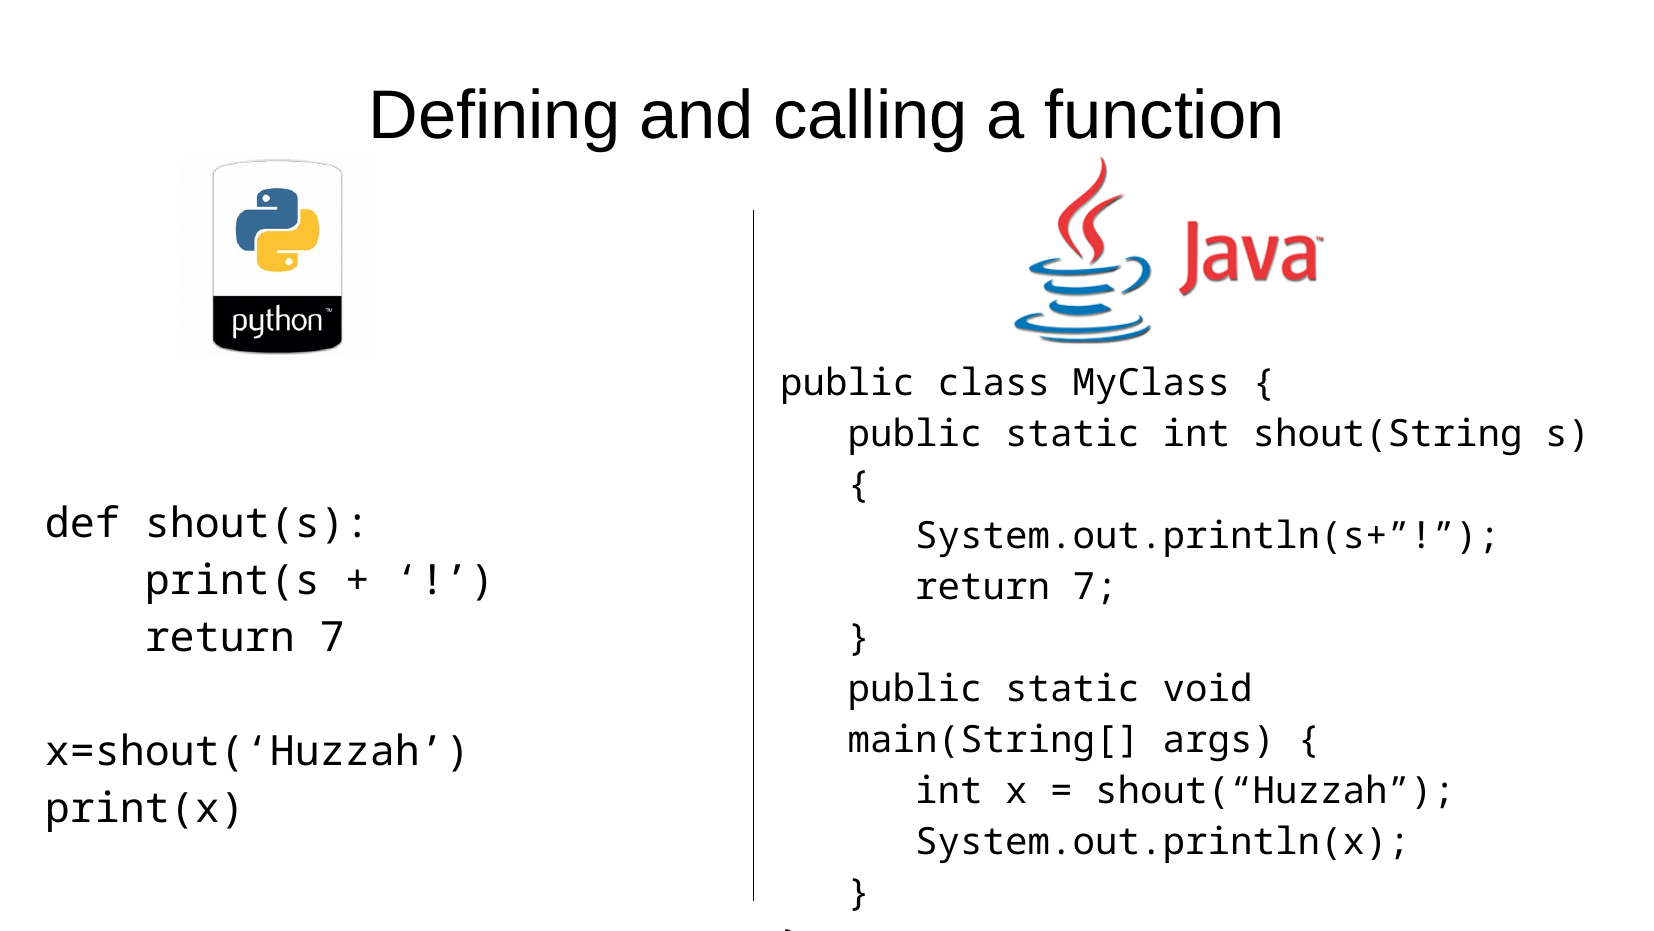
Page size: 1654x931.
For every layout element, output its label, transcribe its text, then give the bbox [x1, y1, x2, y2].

title Defining and calling a function [82, 37, 1571, 193]
text_box def shout(s): print(s + ‘!’) return 7 x=shout(‘Huzzah’) print(x) [754, 428, 765, 834]
picture [1001, 138, 1336, 362]
text_box def shout(s): print(s + ‘!’) return 7 x=shout(‘Huzzah’) print(x) [30, 428, 753, 834]
picture [179, 159, 375, 355]
text_box public class MyClass { public static int shout(String s) { System.out.println(s+”!”); return 7; } public static void main(String[] args) { int x = shout(“Huzzah”); System.out.println(x); } } [765, 348, 1654, 931]
